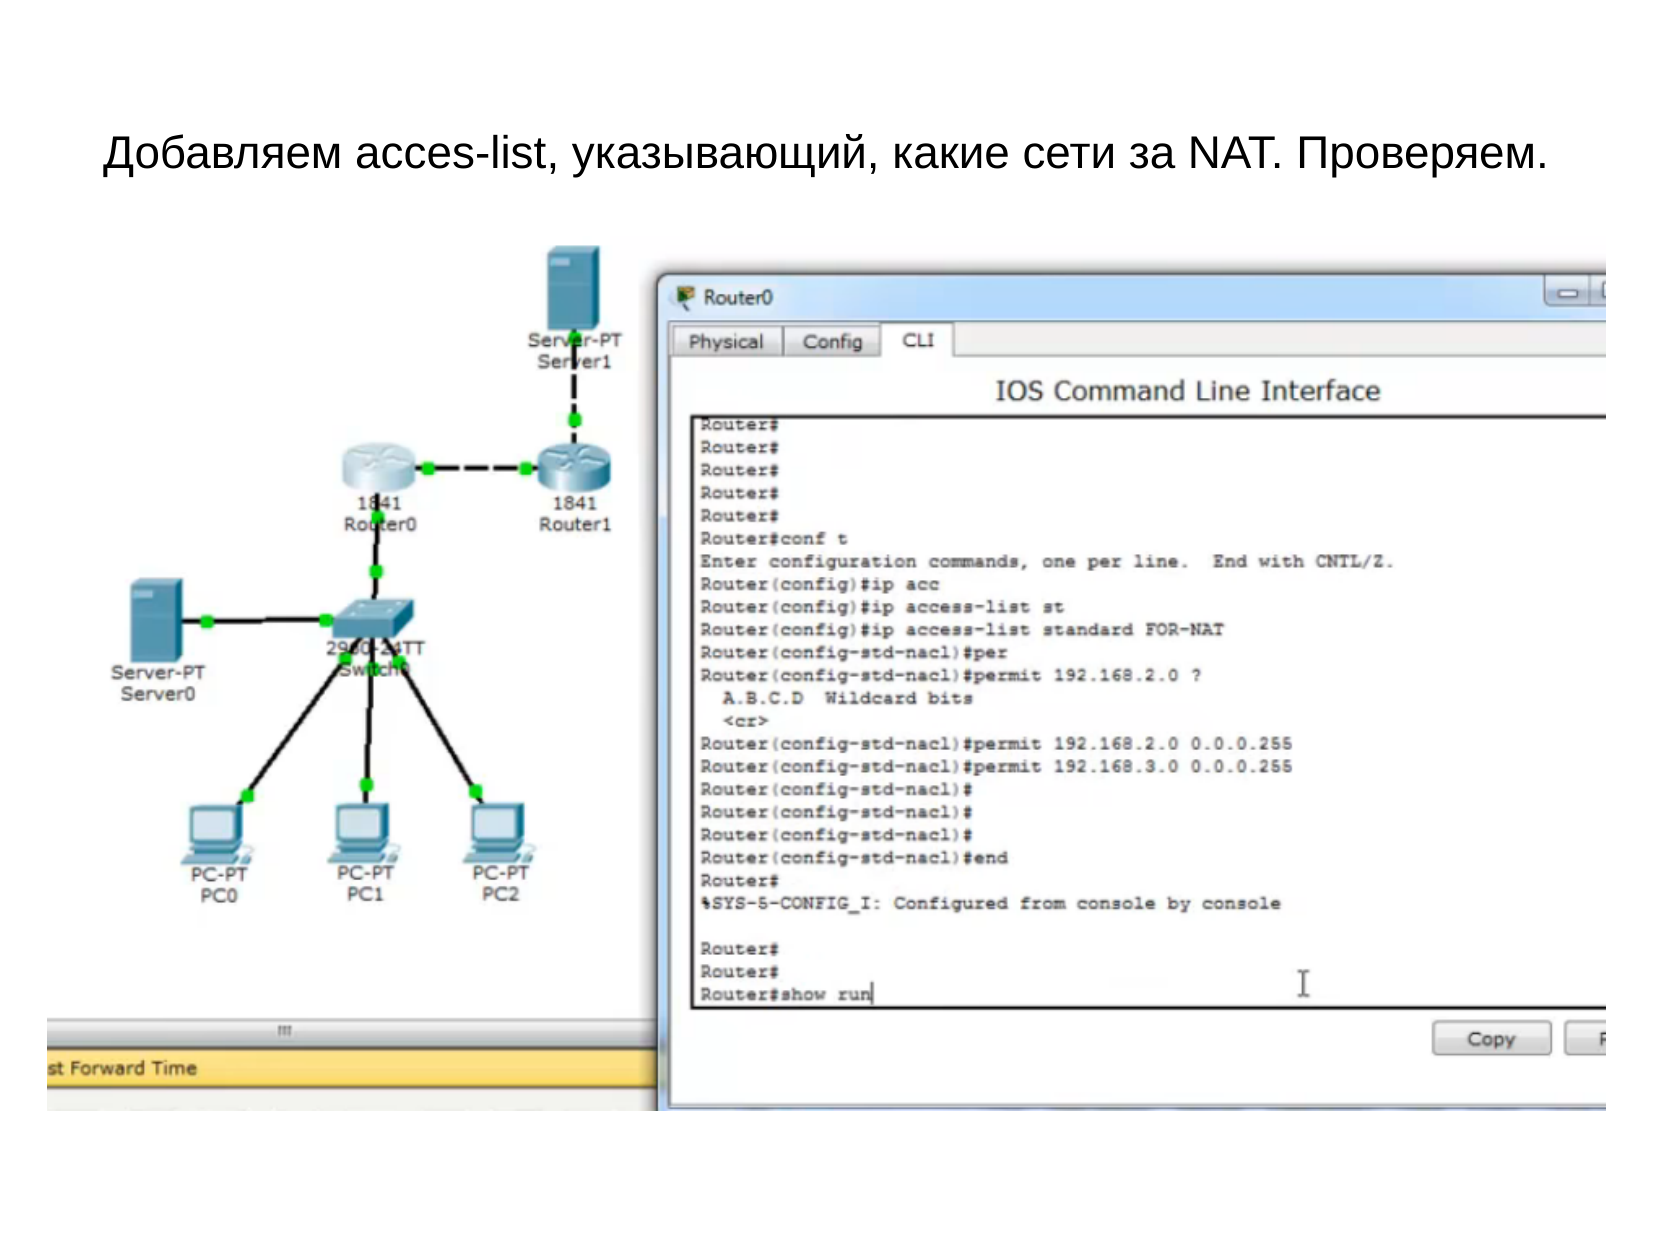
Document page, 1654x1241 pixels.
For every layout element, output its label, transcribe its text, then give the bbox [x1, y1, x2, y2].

title Добавляем acces-list, указывающий, какие сети за NAT. Проверяем. [82, 49, 1571, 236]
picture [47, 236, 1606, 1111]
